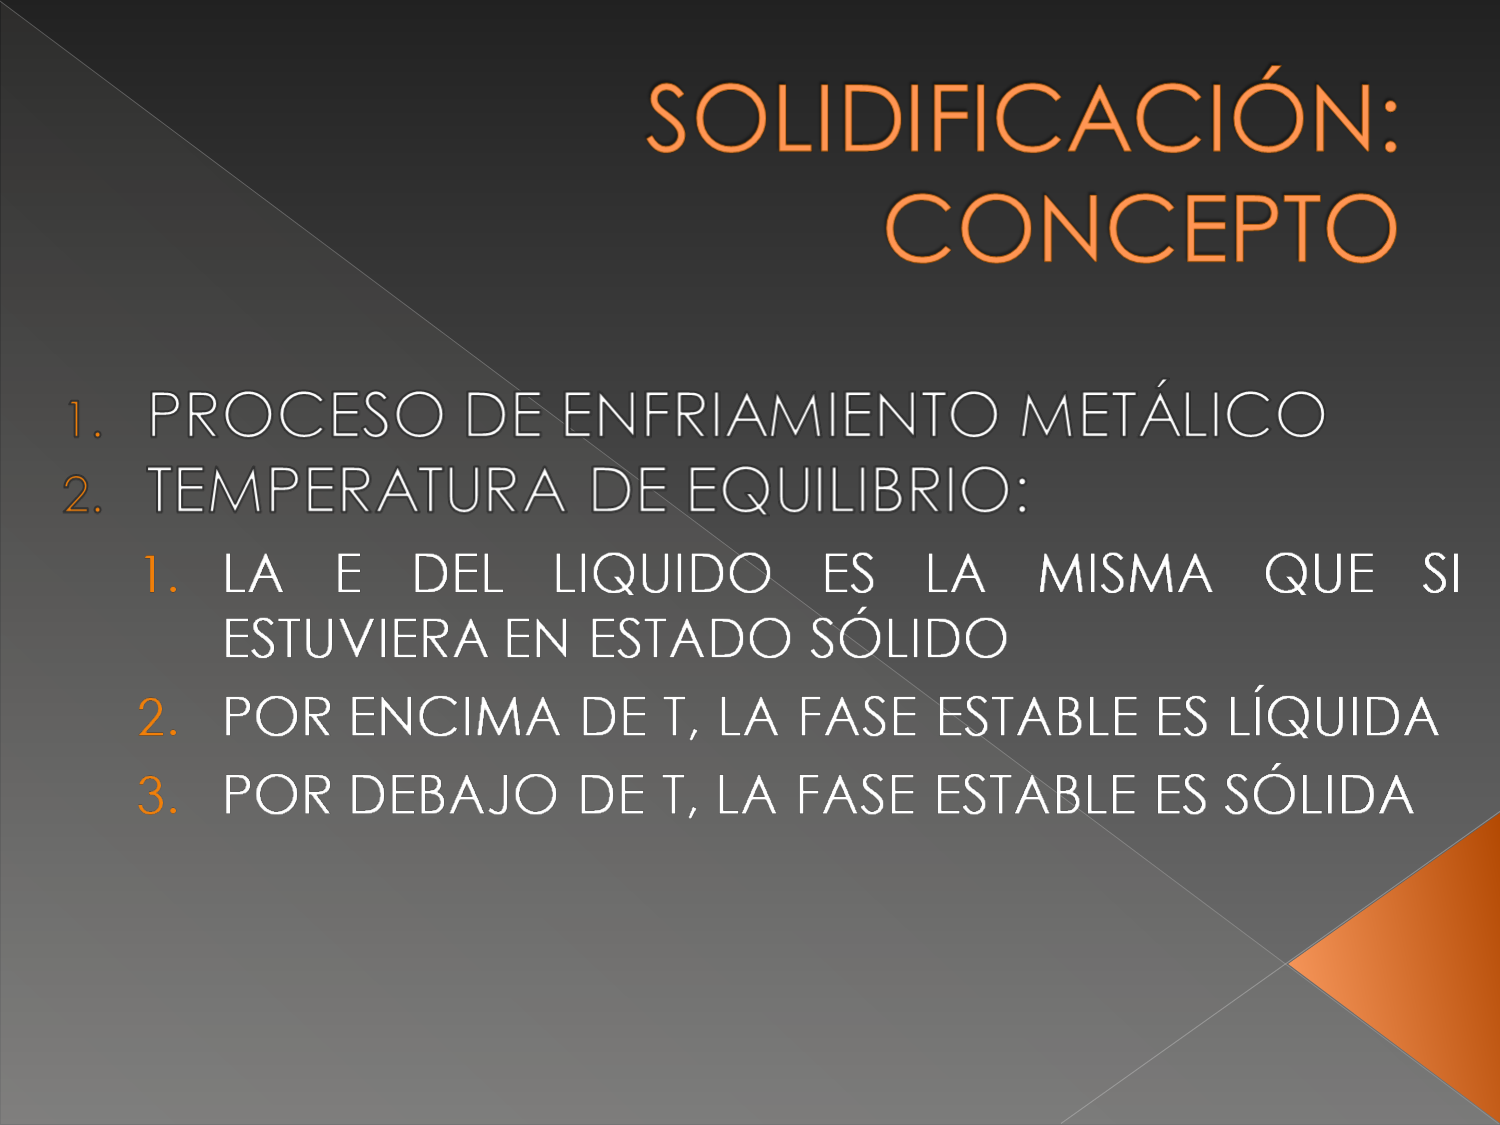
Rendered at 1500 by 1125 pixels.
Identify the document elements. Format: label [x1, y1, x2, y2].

picture [31, 355, 1496, 997]
picture [92, 27, 1480, 290]
